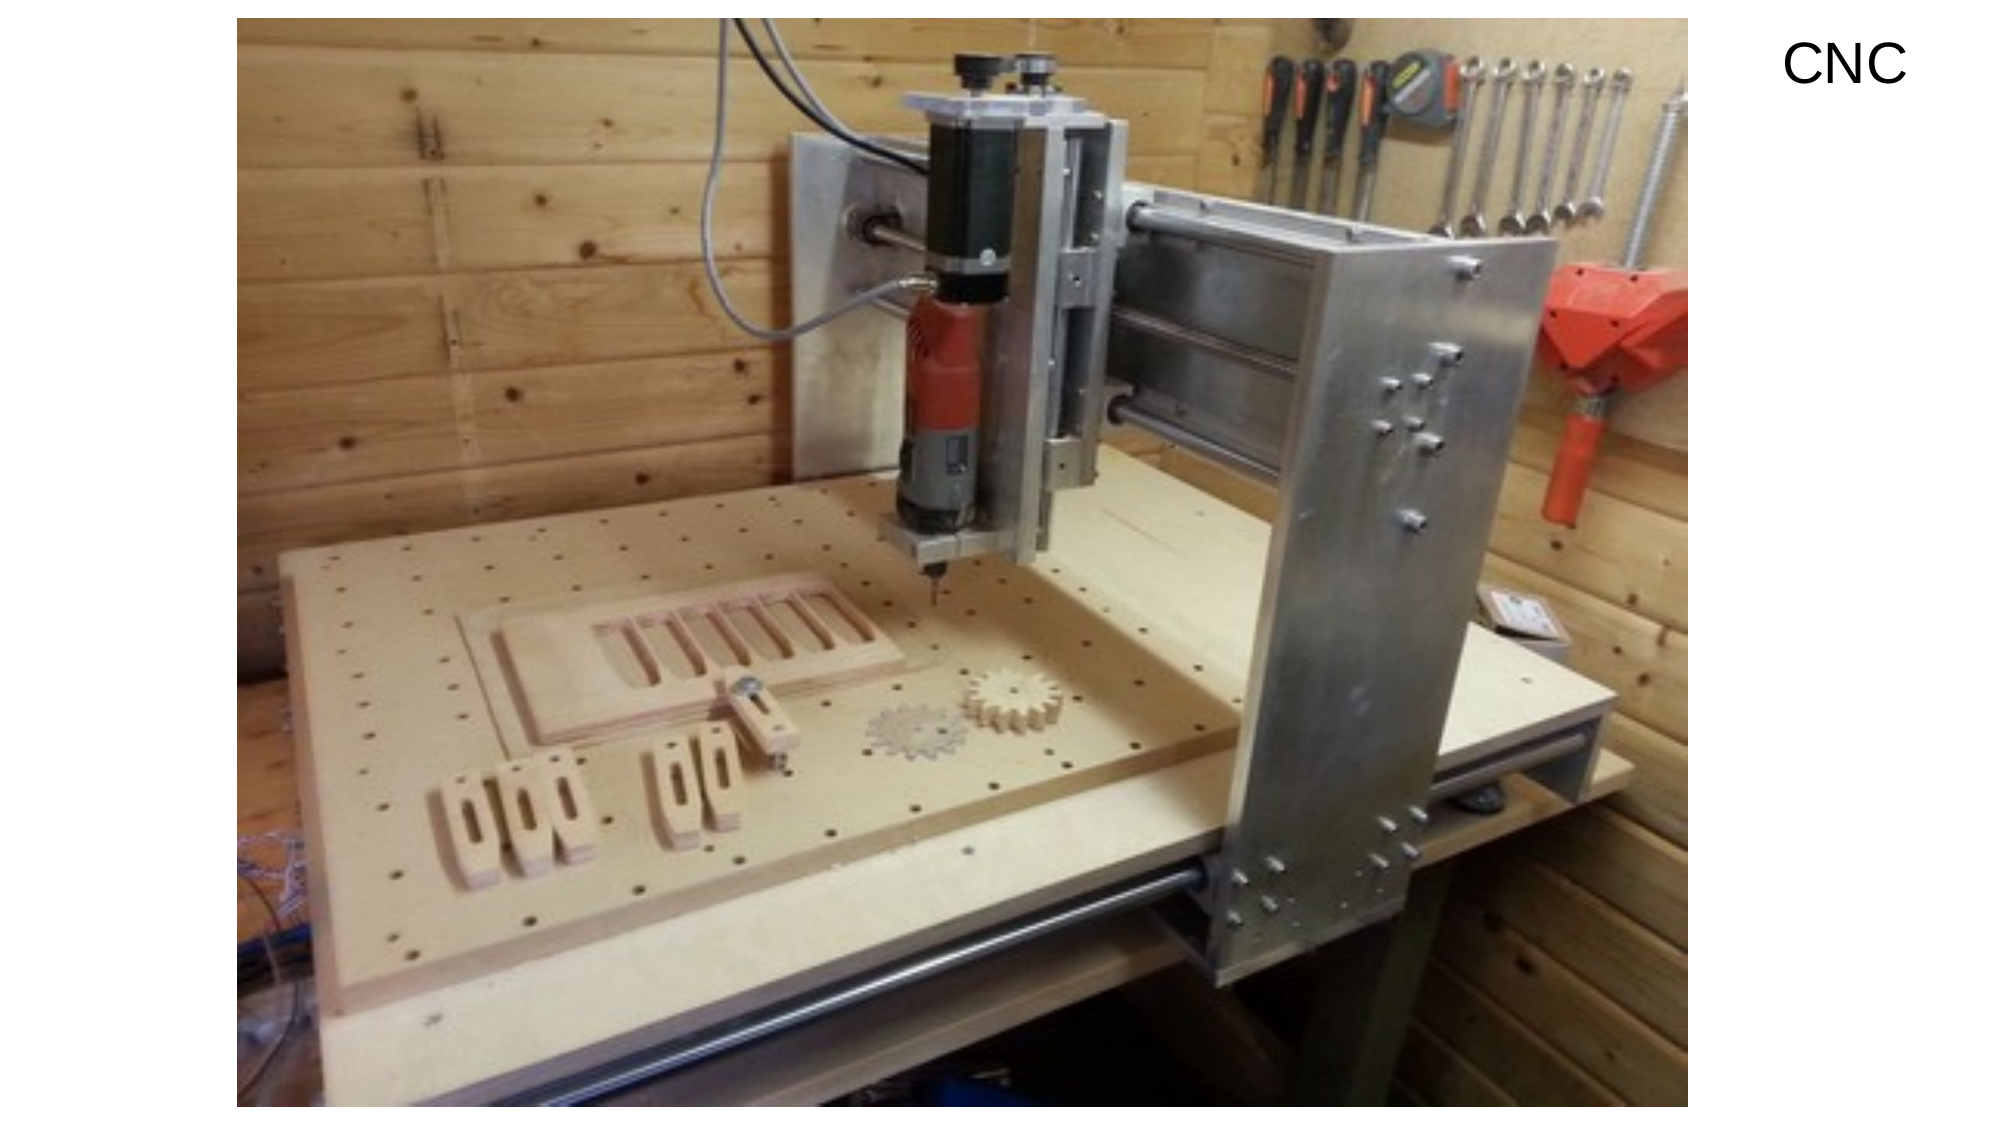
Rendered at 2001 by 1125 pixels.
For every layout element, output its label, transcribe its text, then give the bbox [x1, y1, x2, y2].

text_box CNC [1749, 18, 1922, 150]
picture [237, 18, 1688, 1107]
